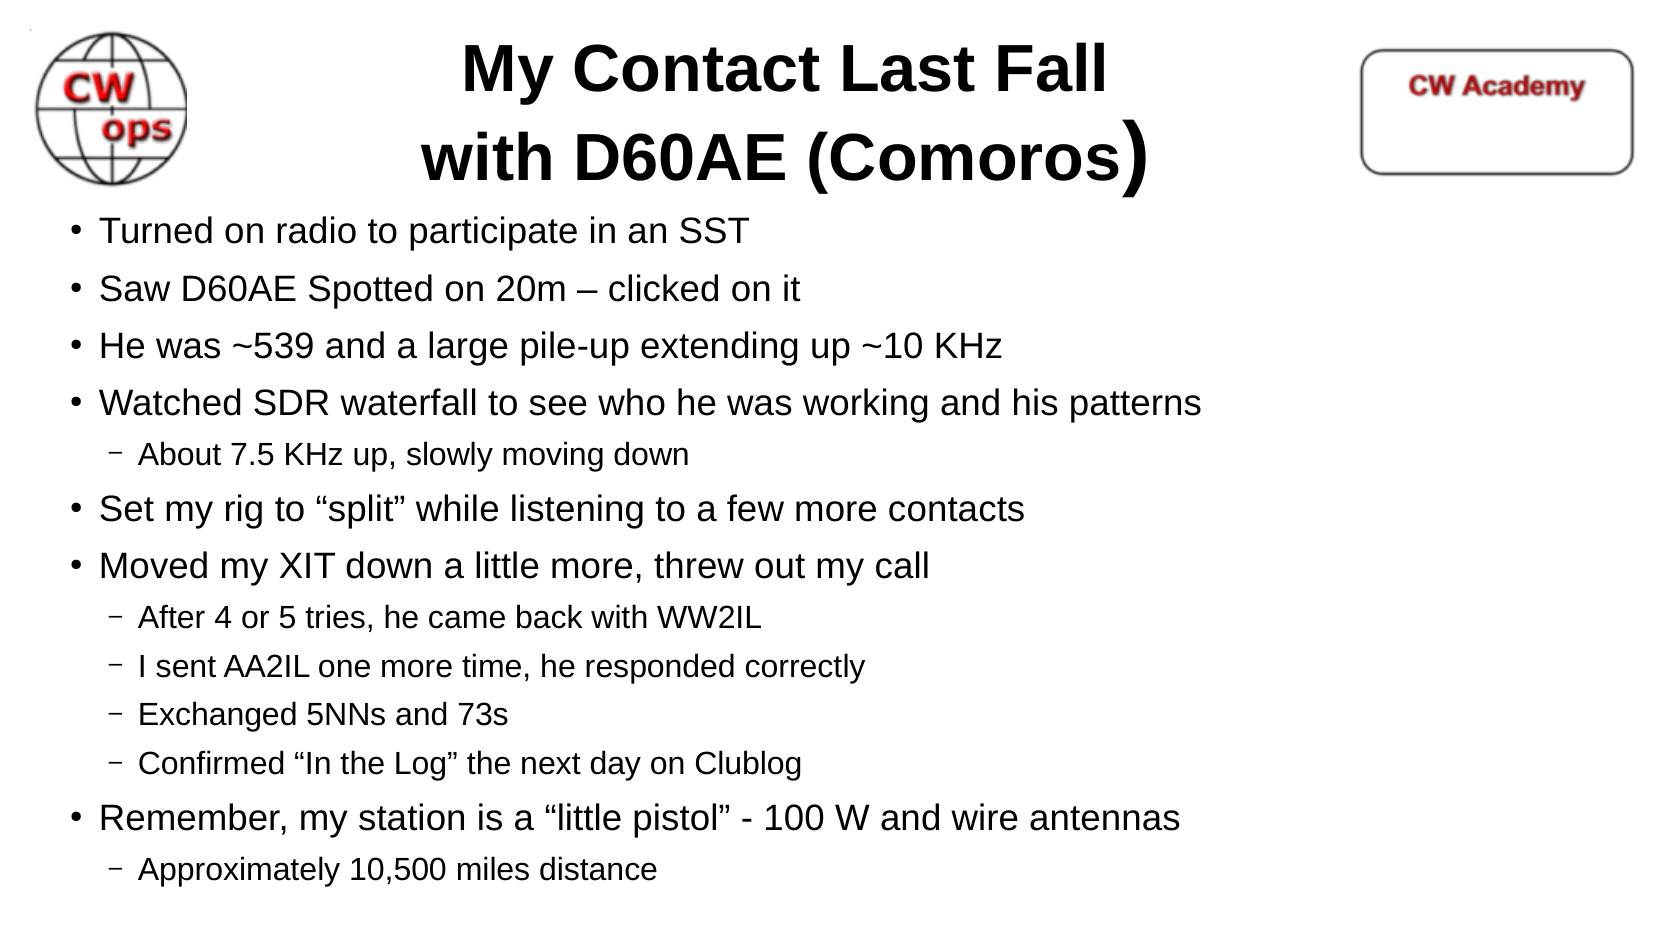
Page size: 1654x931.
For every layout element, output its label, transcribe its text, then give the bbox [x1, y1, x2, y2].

picture [30, 29, 41, 180]
list Turned on radio to participate in an SST Saw D60AE Spotted on 20m – clicked on it He was ~539 and a large pile-up extending up ~10 KHz Watched SDR waterfall to see who he was working and his patterns About 7.5 KHz up, slowly moving down Set my rig to “split” while listening to a few more contacts Moved my XIT down a little more, threw out my call After 4 or 5 tries, he came back with WW2IL I sent AA2IL one more time, he responded correctly Exchanged 5NNs and 73s Confirmed “In the Log” the next day on Clublog Remember, my station is a “little pistol” - 100 W and wire antennas Approximately 10,500 miles distance [60, 210, 1549, 901]
title My Contact Last Fall with D60AE (Comoros) [41, 21, 1531, 208]
picture [1531, 37, 1640, 186]
